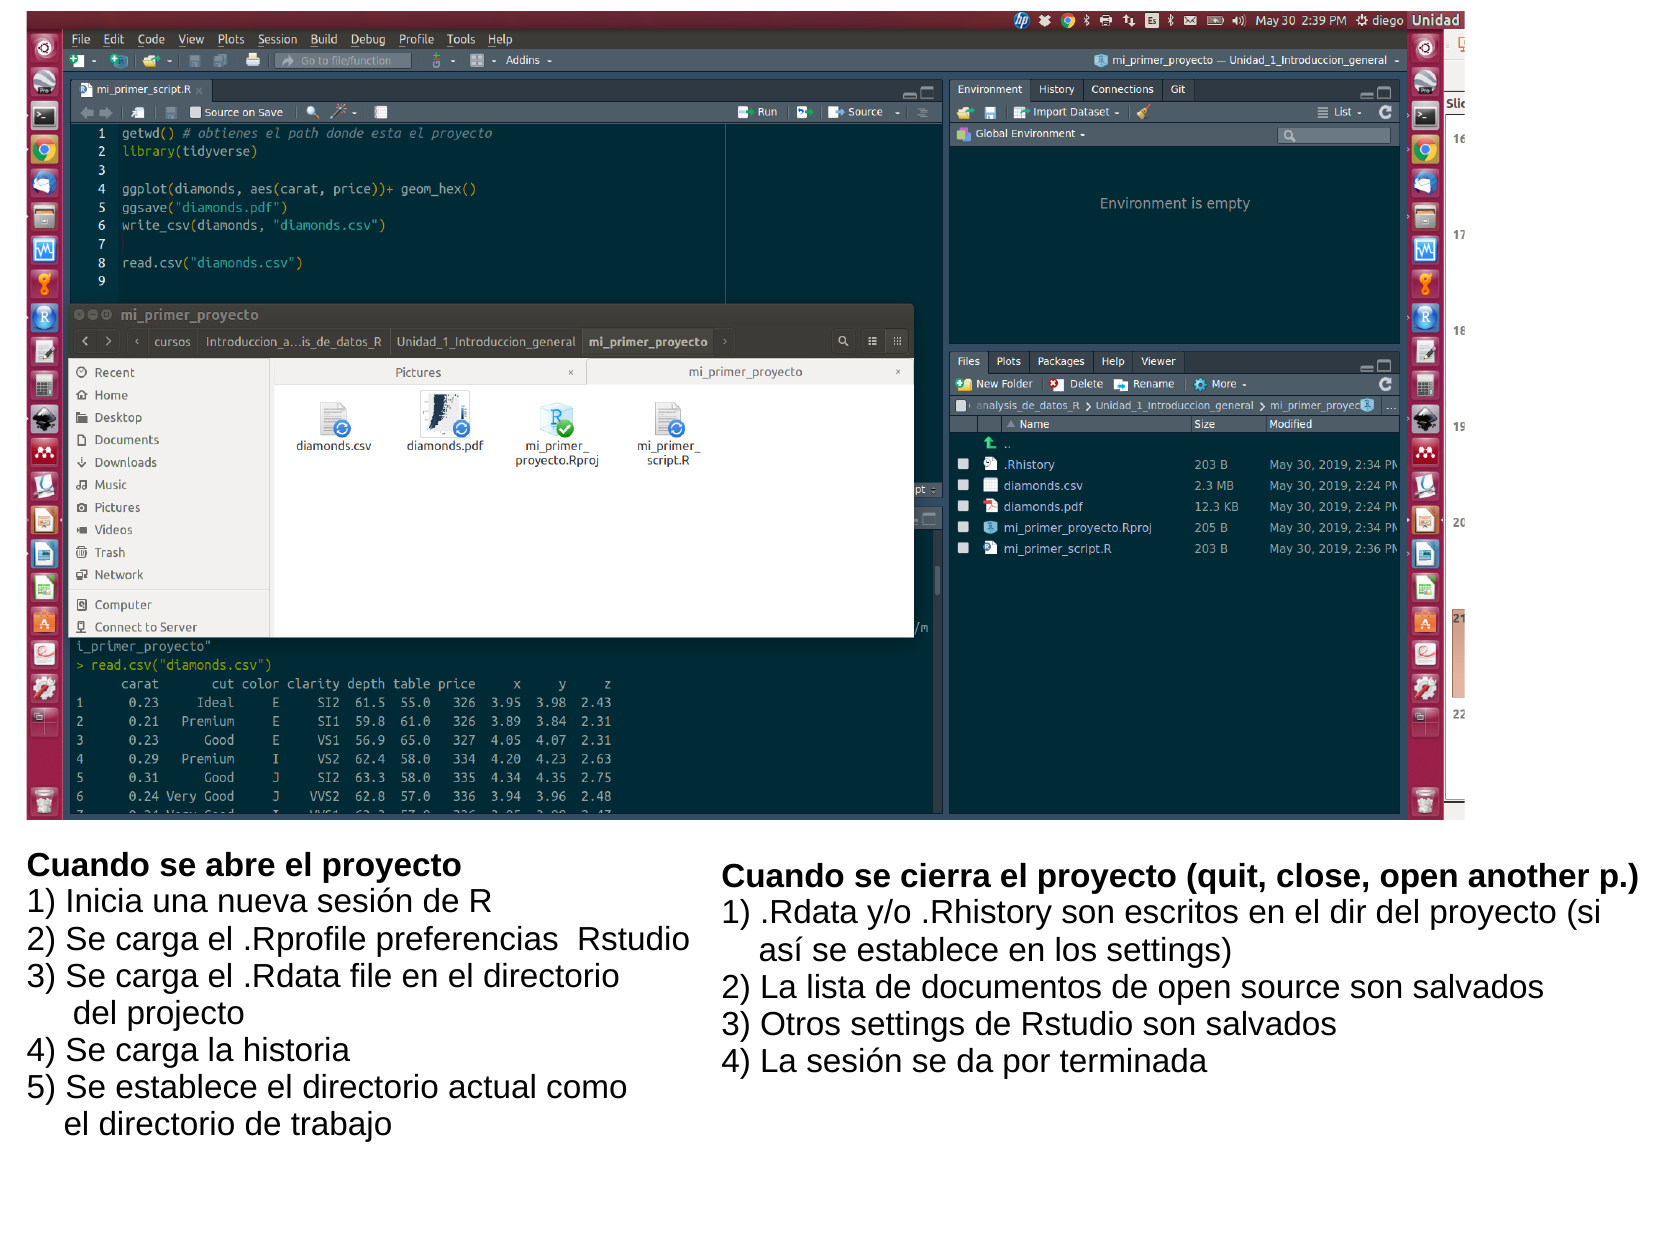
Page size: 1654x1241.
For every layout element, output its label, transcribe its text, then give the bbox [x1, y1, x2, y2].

picture [26, 11, 1465, 820]
text_box Cuando se cierra el proyecto (quit, close, open another p.) 1) .Rdata y/o .Rhistory son escritos en el dir del proyecto (si así se establece en los settings) 2) La lista de documentos de open source son salvados 3) Otros settings de Rstudio son salvados 4) La sesión se da por terminada [706, 849, 1654, 1124]
text_box Cuando se abre el proyecto 1) Inicia una nueva sesión de R 2) Se carga el .Rprofile preferencias Rstudio 3) Se carga el .Rdata file en el directorio del projecto 4) Se carga la historia 5) Se establece el directorio actual como el directorio de trabajo [11, 838, 706, 1150]
